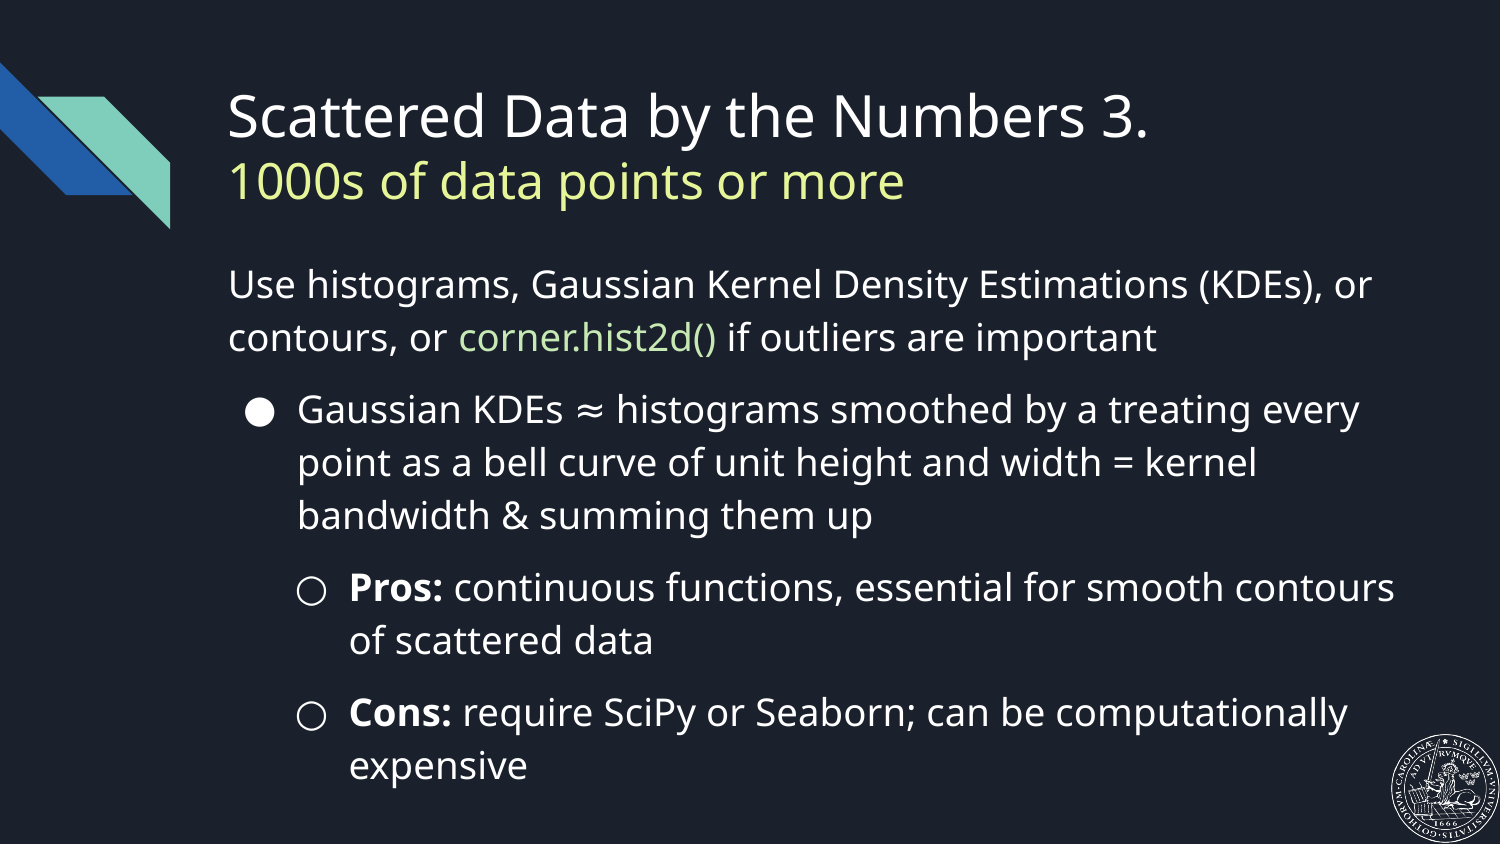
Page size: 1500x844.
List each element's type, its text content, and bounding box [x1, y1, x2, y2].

title Scattered Data by the Numbers 3. 1000s of data points or more [212, 64, 1368, 238]
list Use histograms, Gaussian Kernel Density Estimations (KDEs), or contours, or corner.hist2d() if outliers are important Gaussian KDEs ≈ histograms smoothed by a treating every point as a bell curve of unit height and width = kernel bandwidth & summing them up Pros: continuous functions, essential for smooth contours of scattered data Cons: require SciPy or Seaborn; can be computationally expensive [212, 238, 1427, 809]
picture [1382, 724, 1500, 844]
